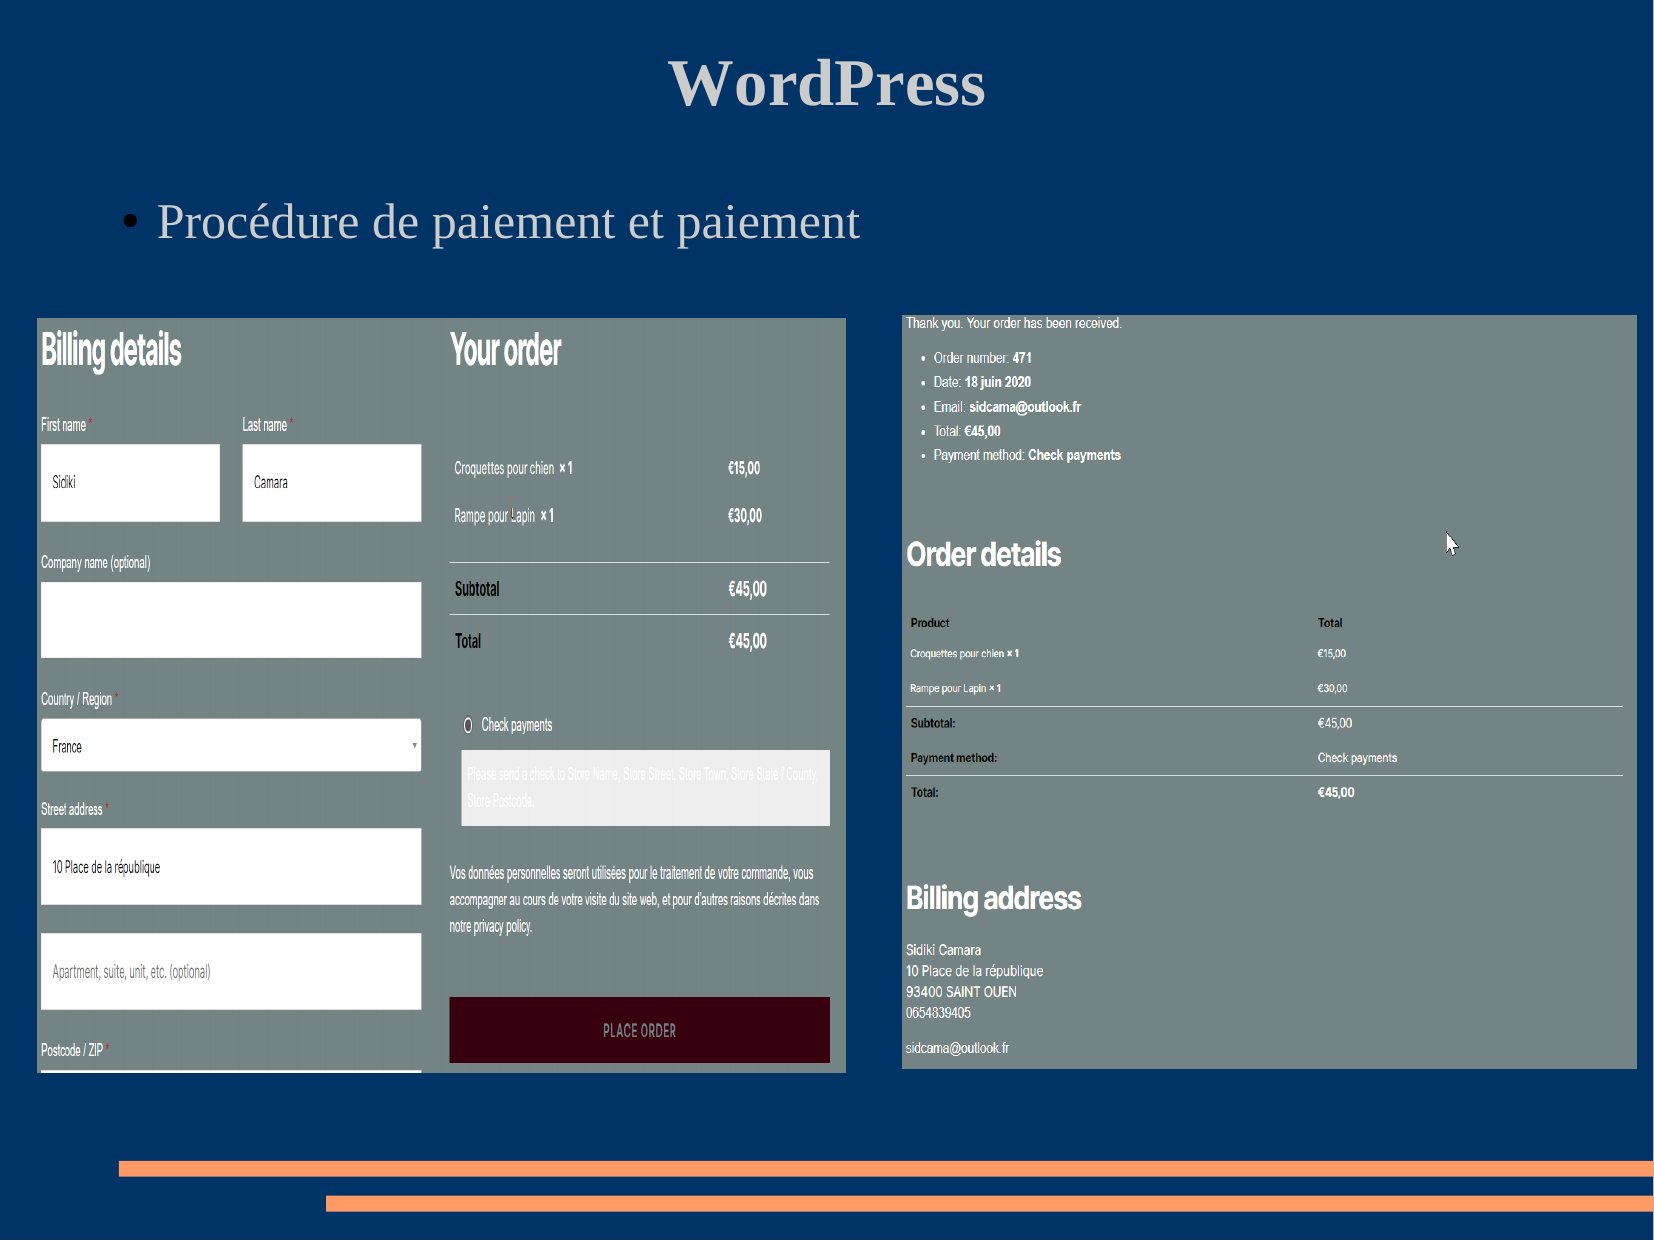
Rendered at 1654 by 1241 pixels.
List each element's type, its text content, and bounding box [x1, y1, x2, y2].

subtitle WordPress Procédure de paiement et paiement [121, 46, 1534, 1132]
picture [37, 318, 846, 1073]
picture [902, 315, 1637, 1069]
